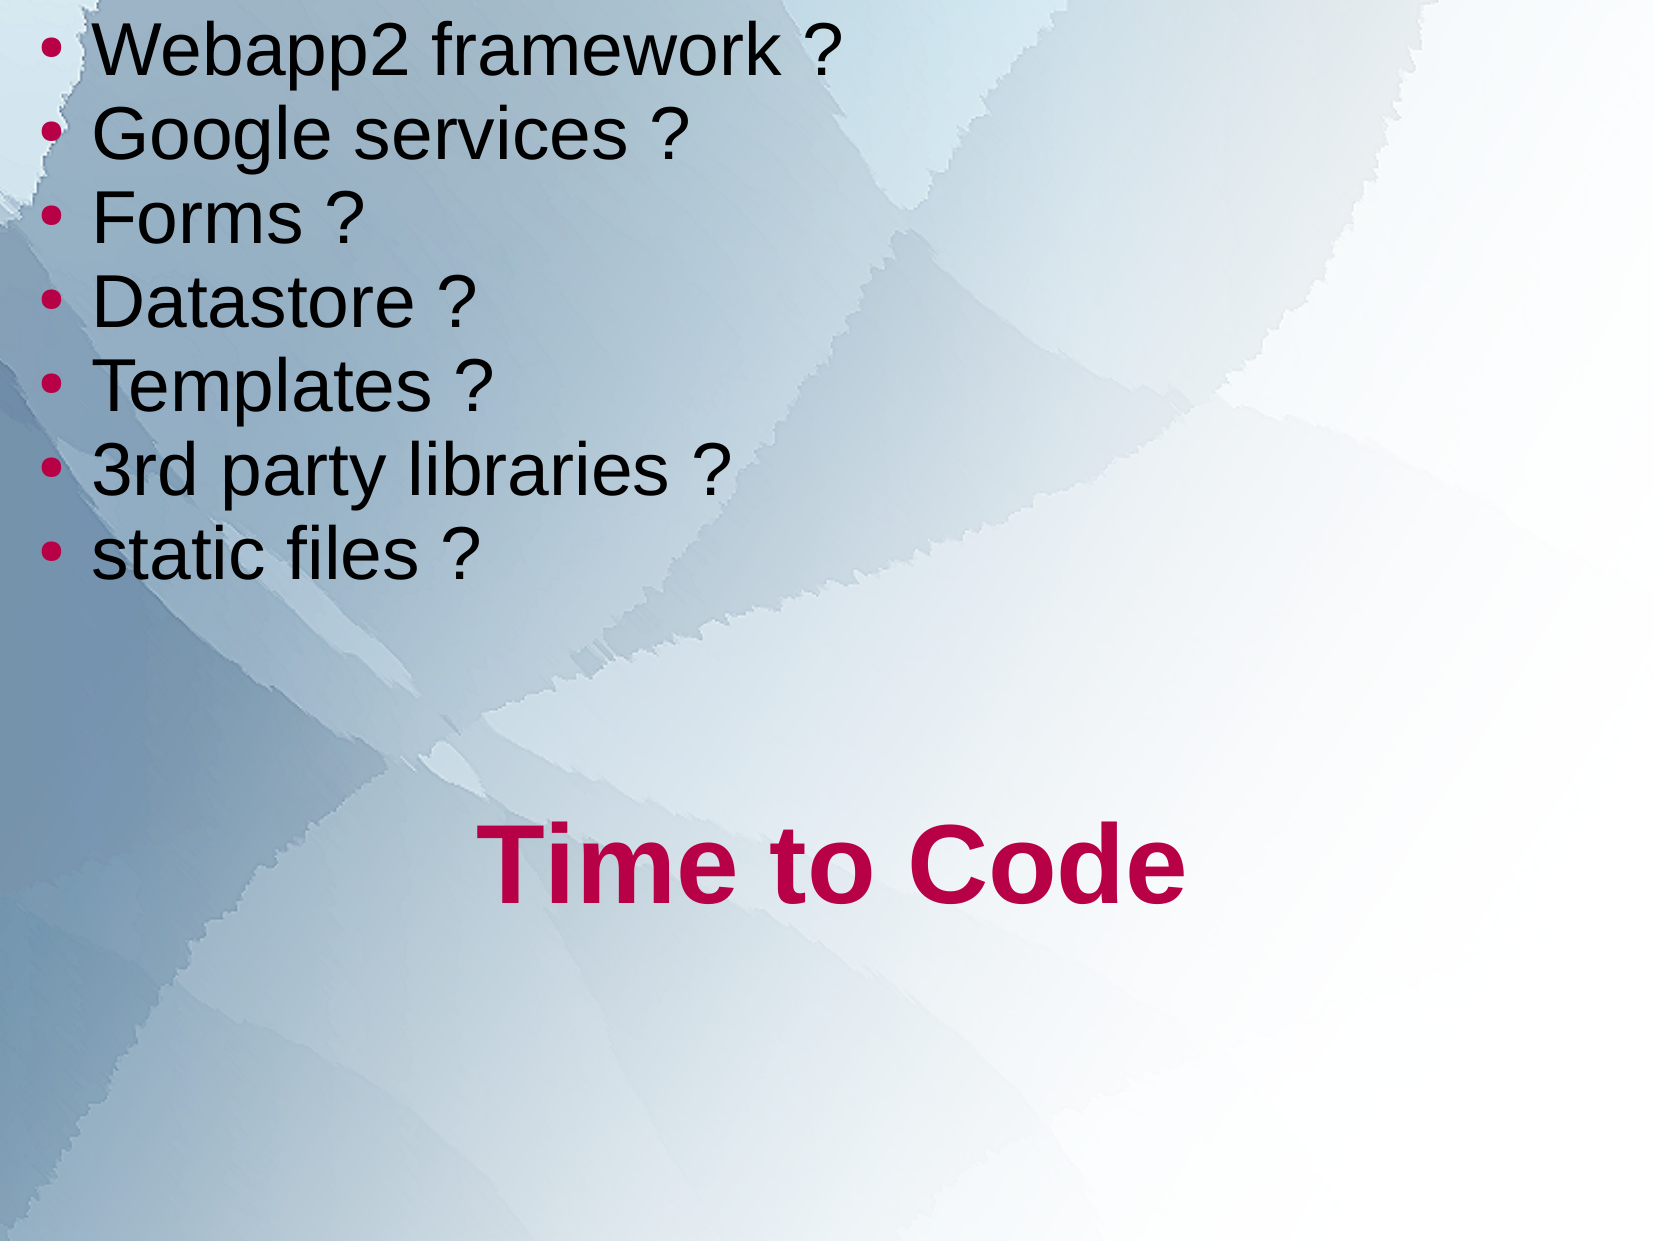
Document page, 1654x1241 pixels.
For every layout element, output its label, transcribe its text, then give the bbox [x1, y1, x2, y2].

title Time to Code [5, 760, 1654, 968]
picture [0, 0, 1654, 1241]
text_box Webapp2 framework ? Google services ? Forms ? Datastore ? Templates ? 3rd party libraries ? static files ? [5, 0, 1381, 731]
